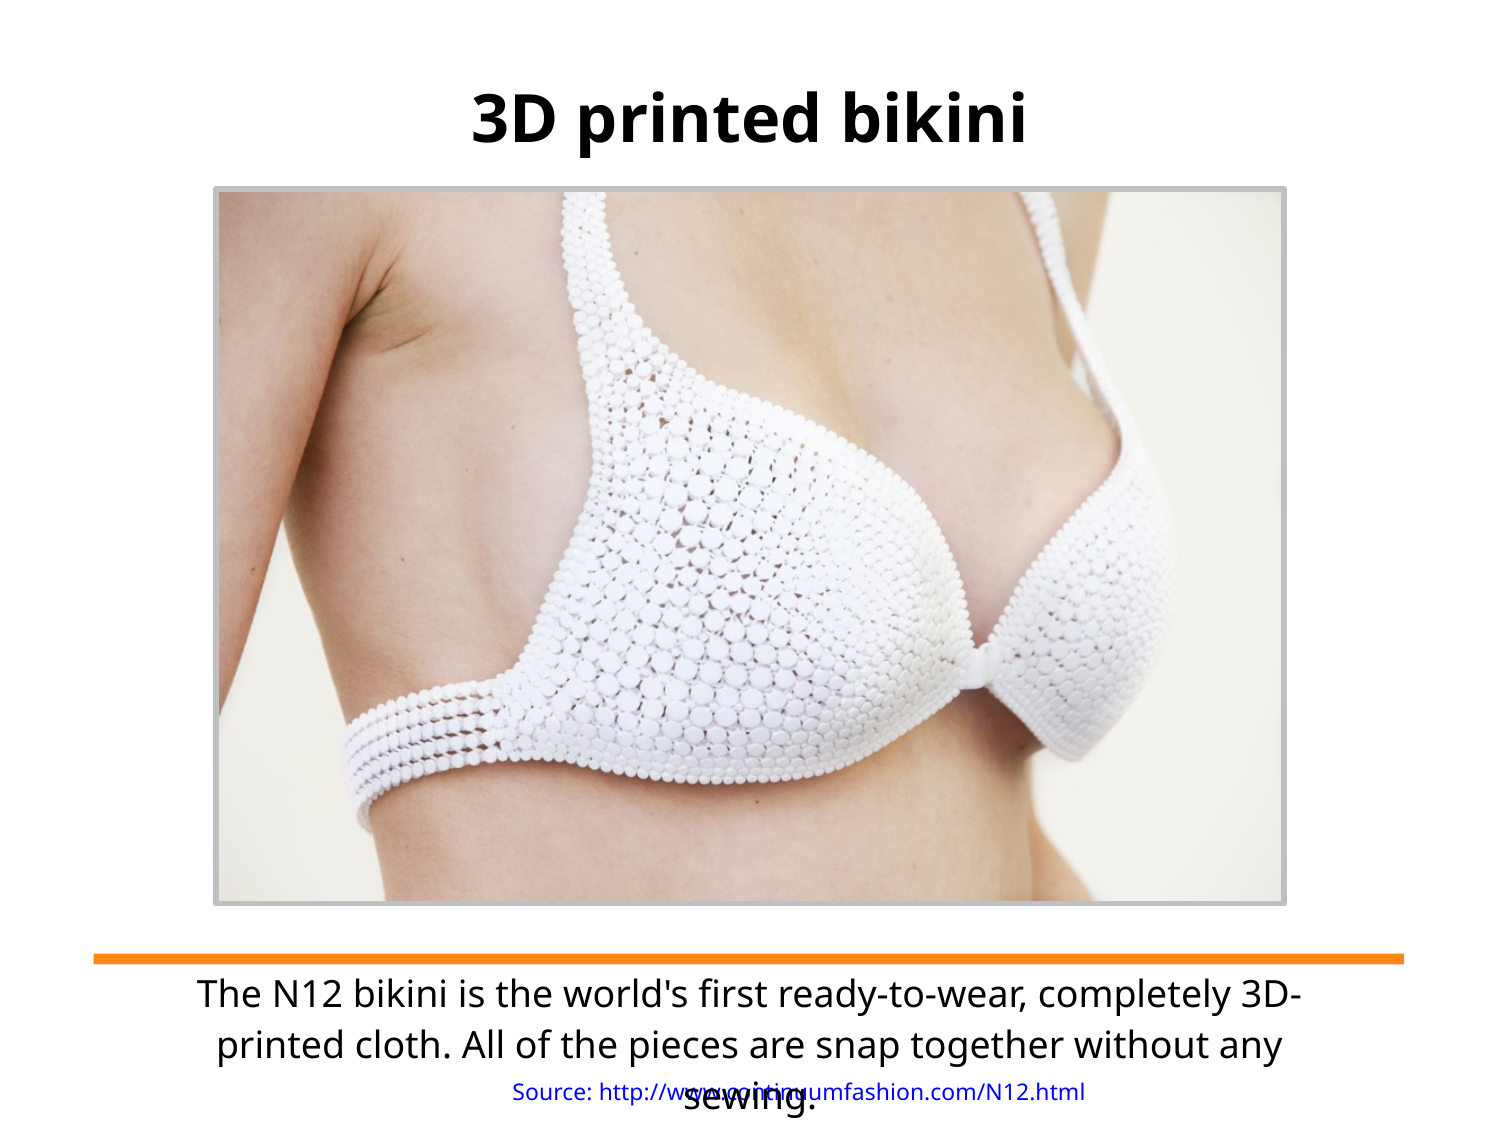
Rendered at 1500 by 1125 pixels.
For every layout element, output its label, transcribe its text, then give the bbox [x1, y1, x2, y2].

picture [0, 0, 1500, 1125]
text_box Source: http://www.continuumfashion.com/N12.html [497, 1068, 1003, 1125]
title 3D printed bikini [75, 44, 1426, 188]
text_box The N12 bikini is the world's first ready-to-wear, completely 3D-printed cloth. All of the pieces are snap together without any sewing. [174, 960, 1326, 1064]
